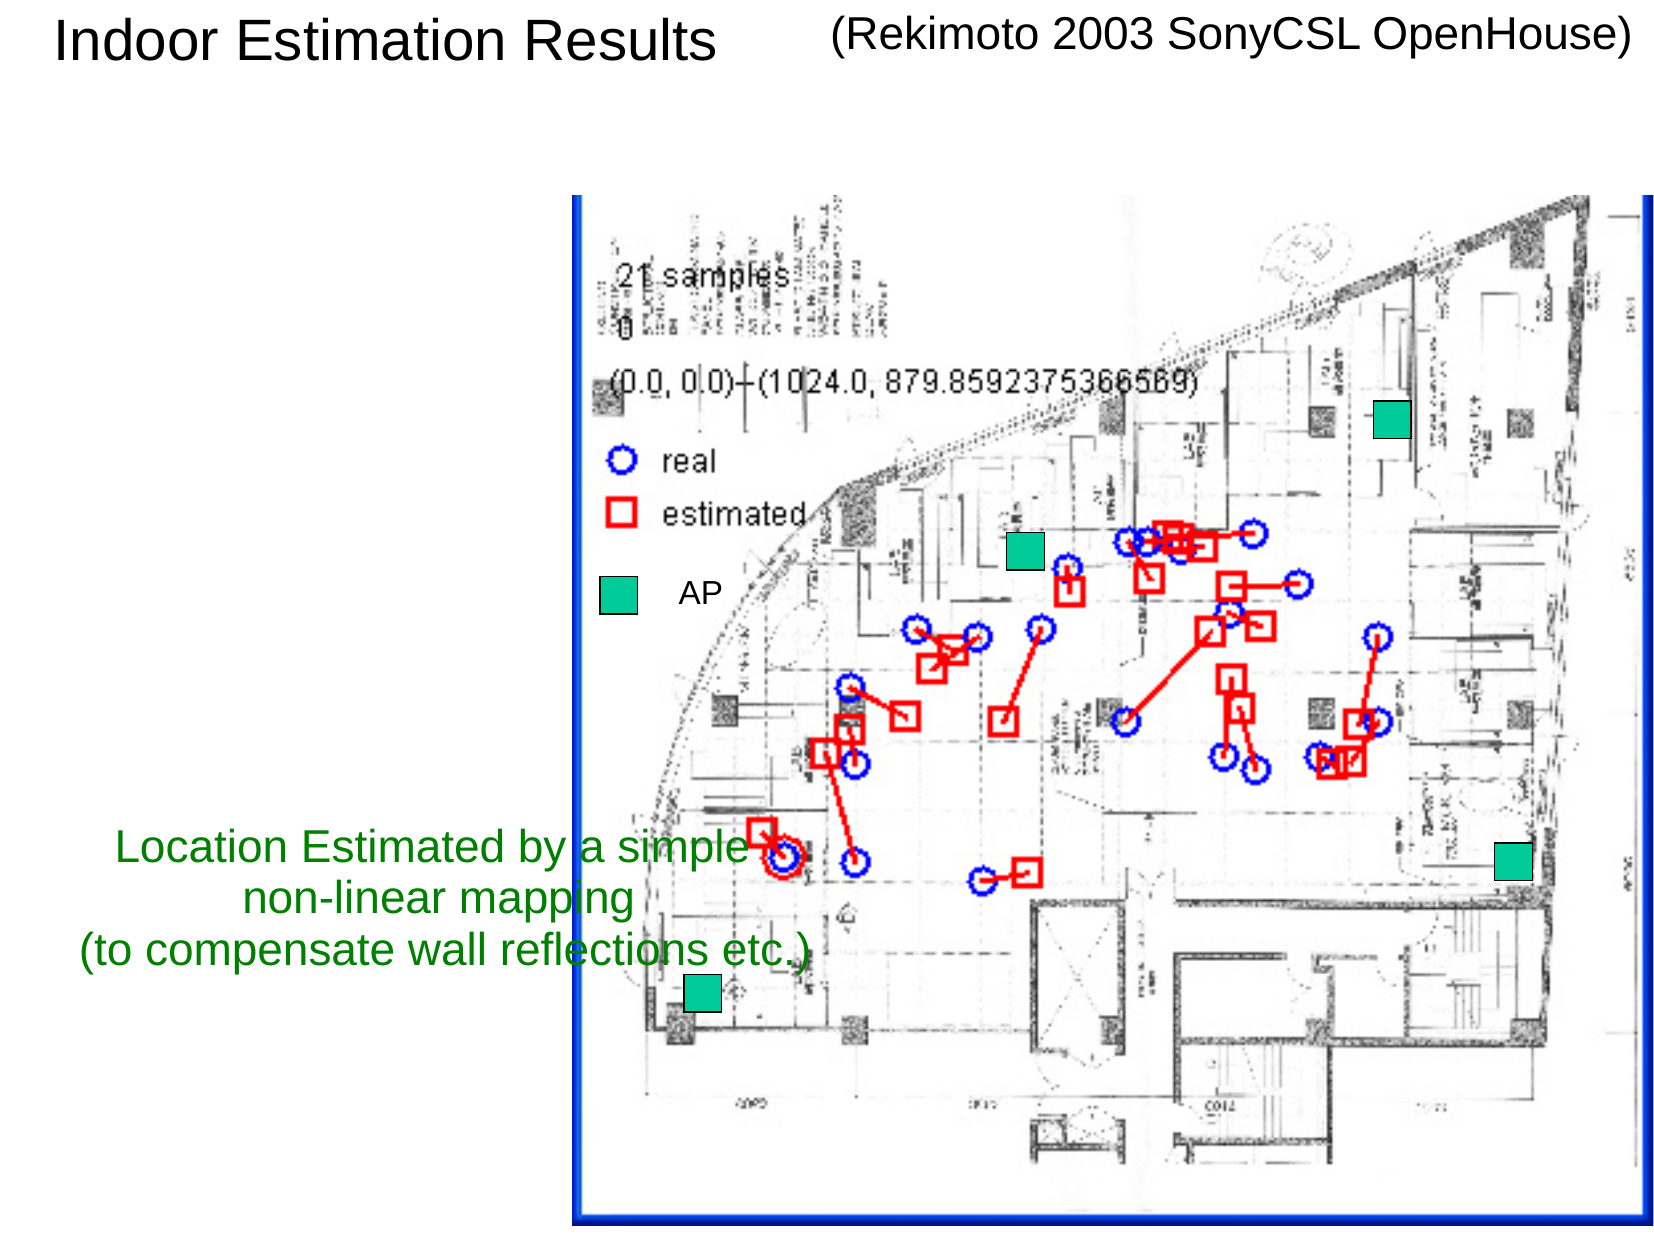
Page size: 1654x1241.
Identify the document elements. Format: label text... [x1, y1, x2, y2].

text_box [683, 974, 722, 1013]
text_box (Rekimoto 2003 SonyCSL OpenHouse)‏ [815, 0, 1648, 69]
text_box AP [663, 566, 738, 620]
text_box [599, 576, 638, 615]
text_box Indoor Estimation Results [38, 0, 735, 81]
text_box [1373, 400, 1412, 439]
text_box Location Estimated by a simple non-linear mapping (to compensate wall reflections etc.)‏ [30, 812, 847, 984]
picture [572, 195, 1654, 1226]
